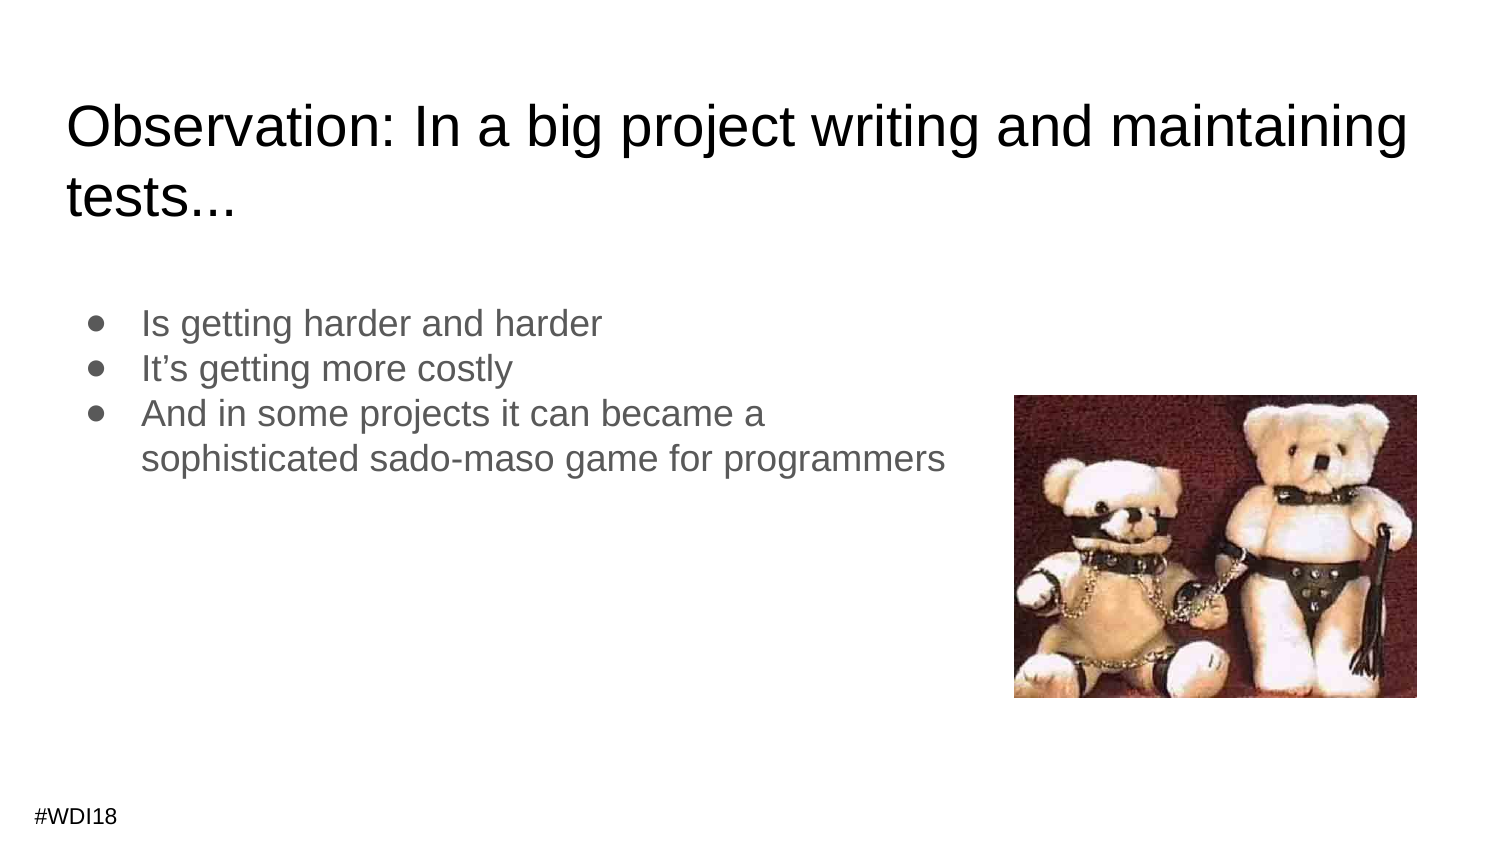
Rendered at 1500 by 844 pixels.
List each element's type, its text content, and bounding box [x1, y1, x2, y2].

list Is getting harder and harder It’s getting more costly And in some projects it can became a sophisticated sado-maso game for programmers [51, 284, 1449, 750]
text_box #WDI18 [0, 786, 247, 844]
picture [1014, 395, 1417, 698]
title Observation: In a big project writing and maintaining tests... [51, 72, 1449, 167]
